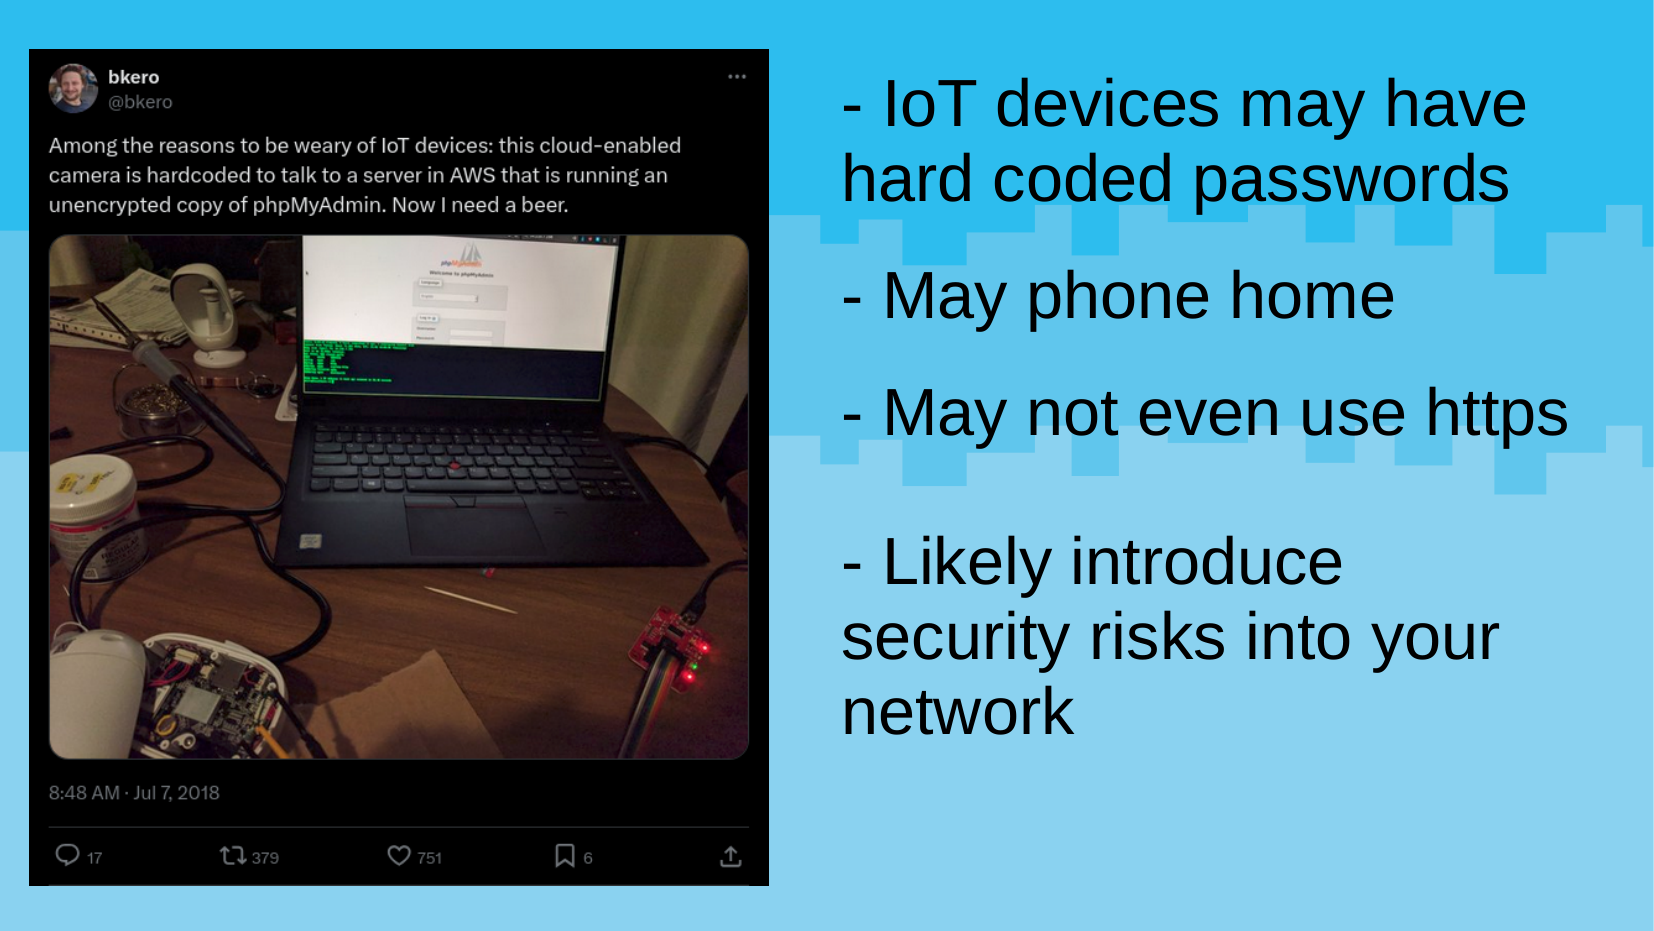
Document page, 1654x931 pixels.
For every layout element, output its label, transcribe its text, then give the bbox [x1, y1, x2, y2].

picture [0, 0, 1654, 931]
text_box - IoT devices may have hard coded passwords - May phone home - May not even use https - Likely introduce security risks into your network [826, 59, 1595, 857]
